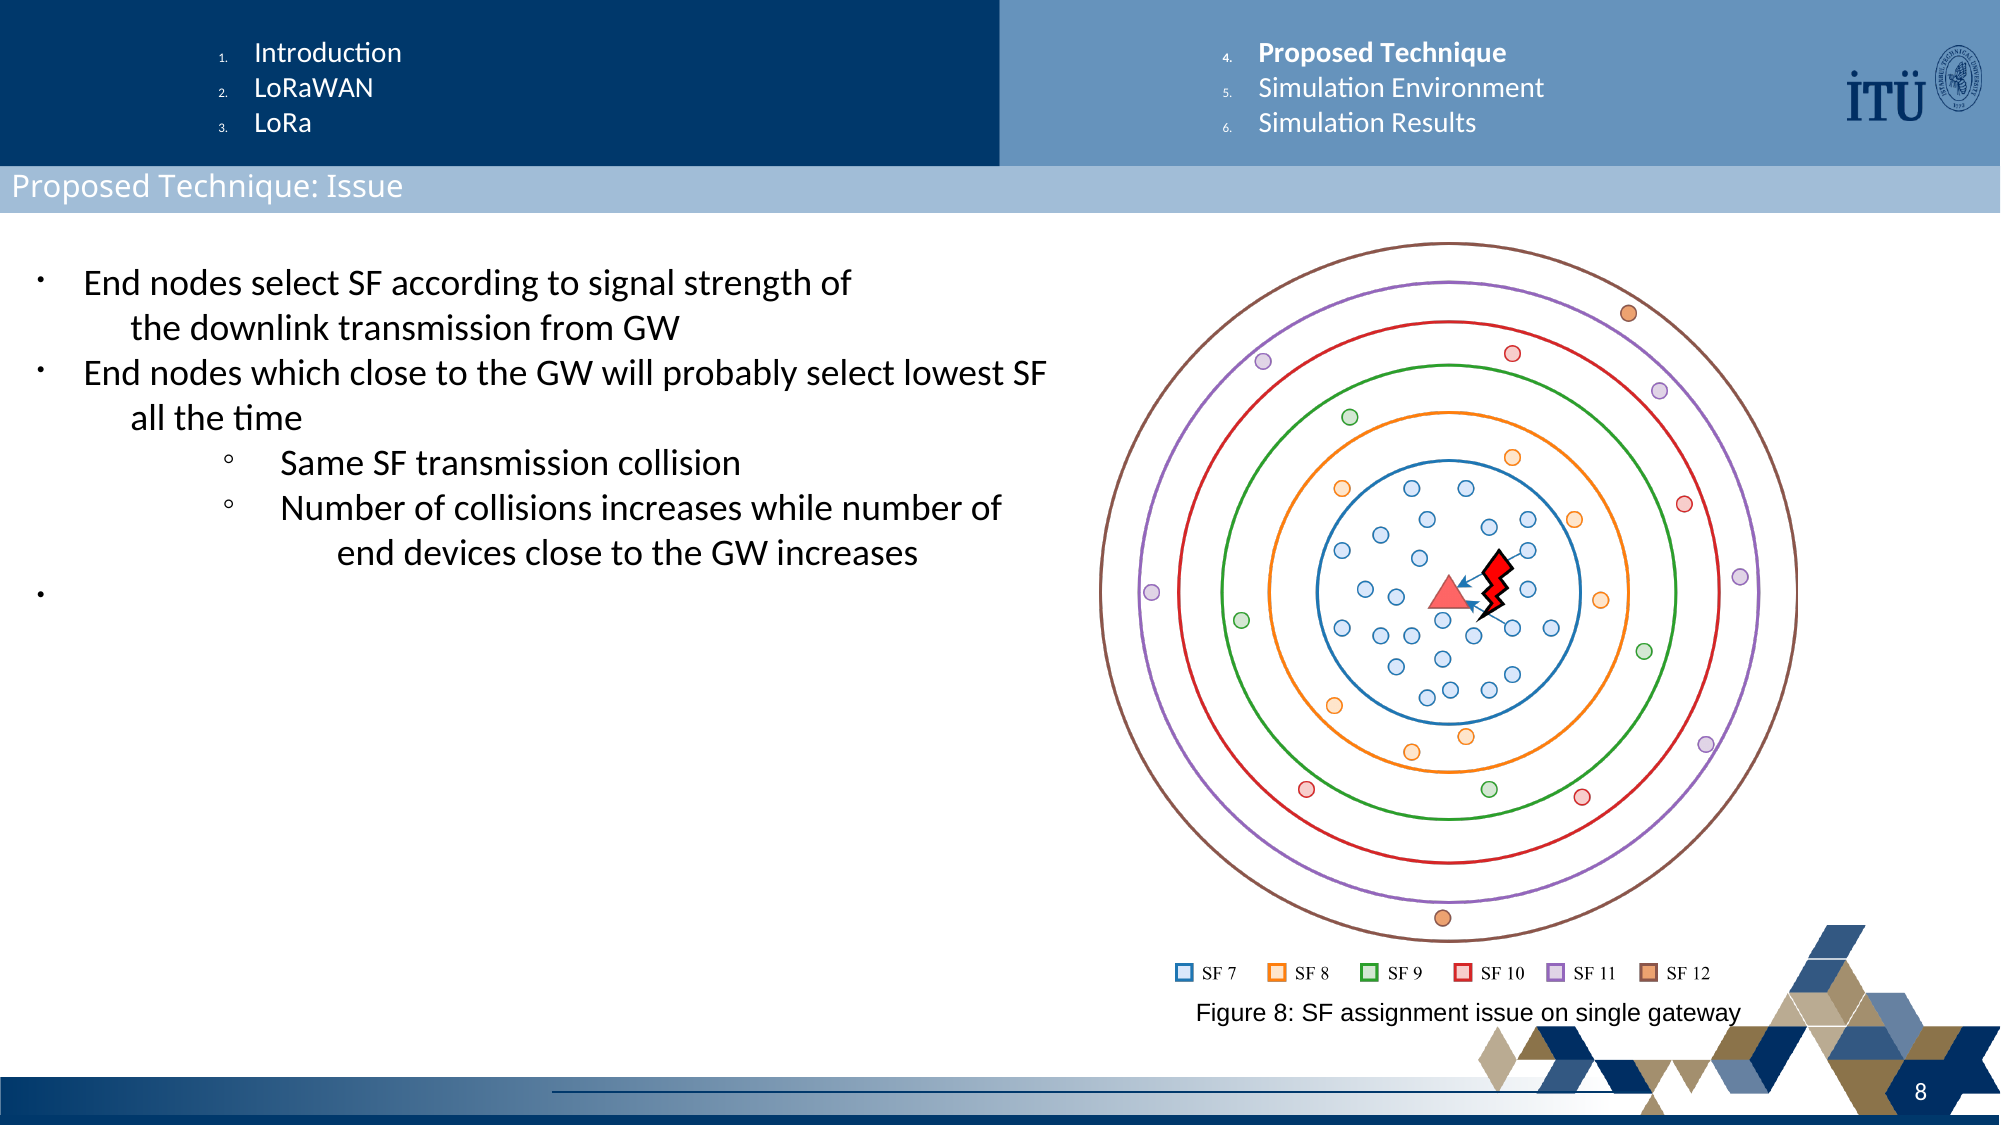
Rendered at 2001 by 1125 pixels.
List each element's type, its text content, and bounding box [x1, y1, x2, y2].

text_box Introduction LoRaWAN LoRa [11, 25, 901, 133]
slide_number 8 [1880, 1059, 1962, 1122]
text_box Proposed Technique Simulation Environment Simulation Results [1015, 25, 1842, 133]
picture [1098, 242, 1798, 990]
text_box Figure 8: SF assignment issue on single gateway [1097, 981, 1841, 1066]
list Proposed Technique: Issue [11, 162, 1992, 212]
text_box End nodes select SF according to signal strength of the downlink transmission from GW End nodes which close to the GW will probably select lowest SF all the time Same SF transmission collision Number of collisions increases while number of end devices close to the GW increases [21, 250, 1098, 1023]
